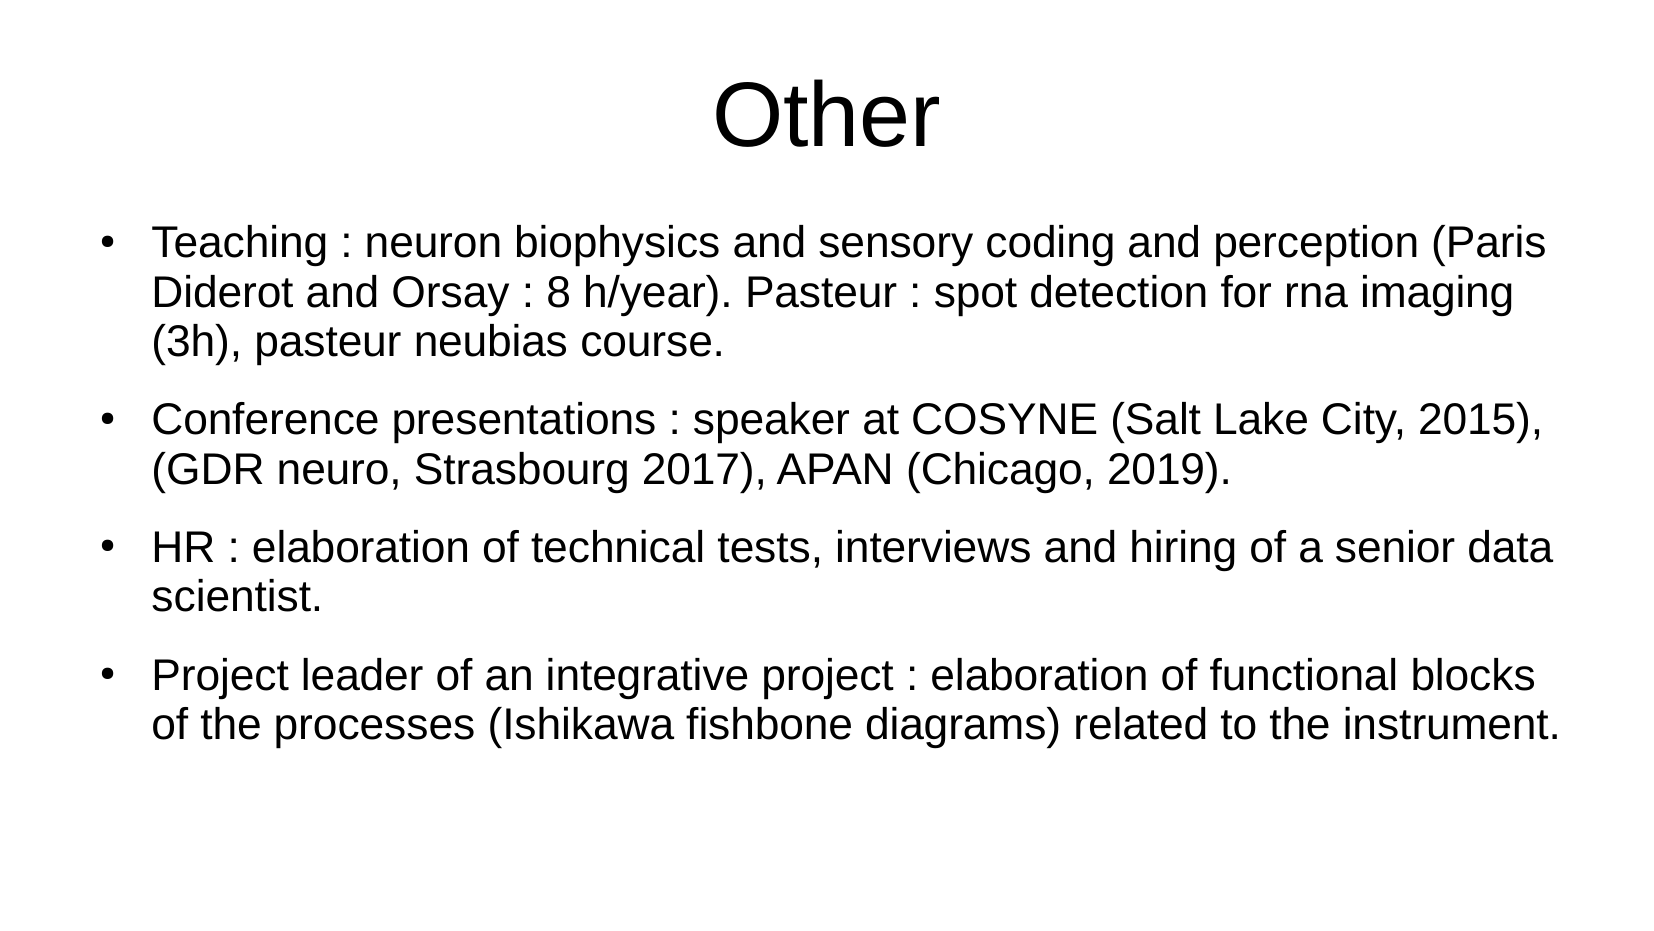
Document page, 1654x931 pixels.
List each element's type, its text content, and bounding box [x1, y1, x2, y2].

list Teaching : neuron biophysics and sensory coding and perception (Paris Diderot and Orsay : 8 h/year). Pasteur : spot detection for rna imaging (3h), pasteur neubias course. Conference presentations : speaker at COSYNE (Salt Lake City, 2015), (GDR neuro, Strasbourg 2017), APAN (Chicago, 2019). HR : elaboration of technical tests, interviews and hiring of a senior data scientist. Project leader of an integrative project : elaboration of functional blocks of the processes (Ishikawa fishbone diagrams) related to the instrument. [82, 217, 1571, 758]
title Other [82, 37, 1571, 193]
